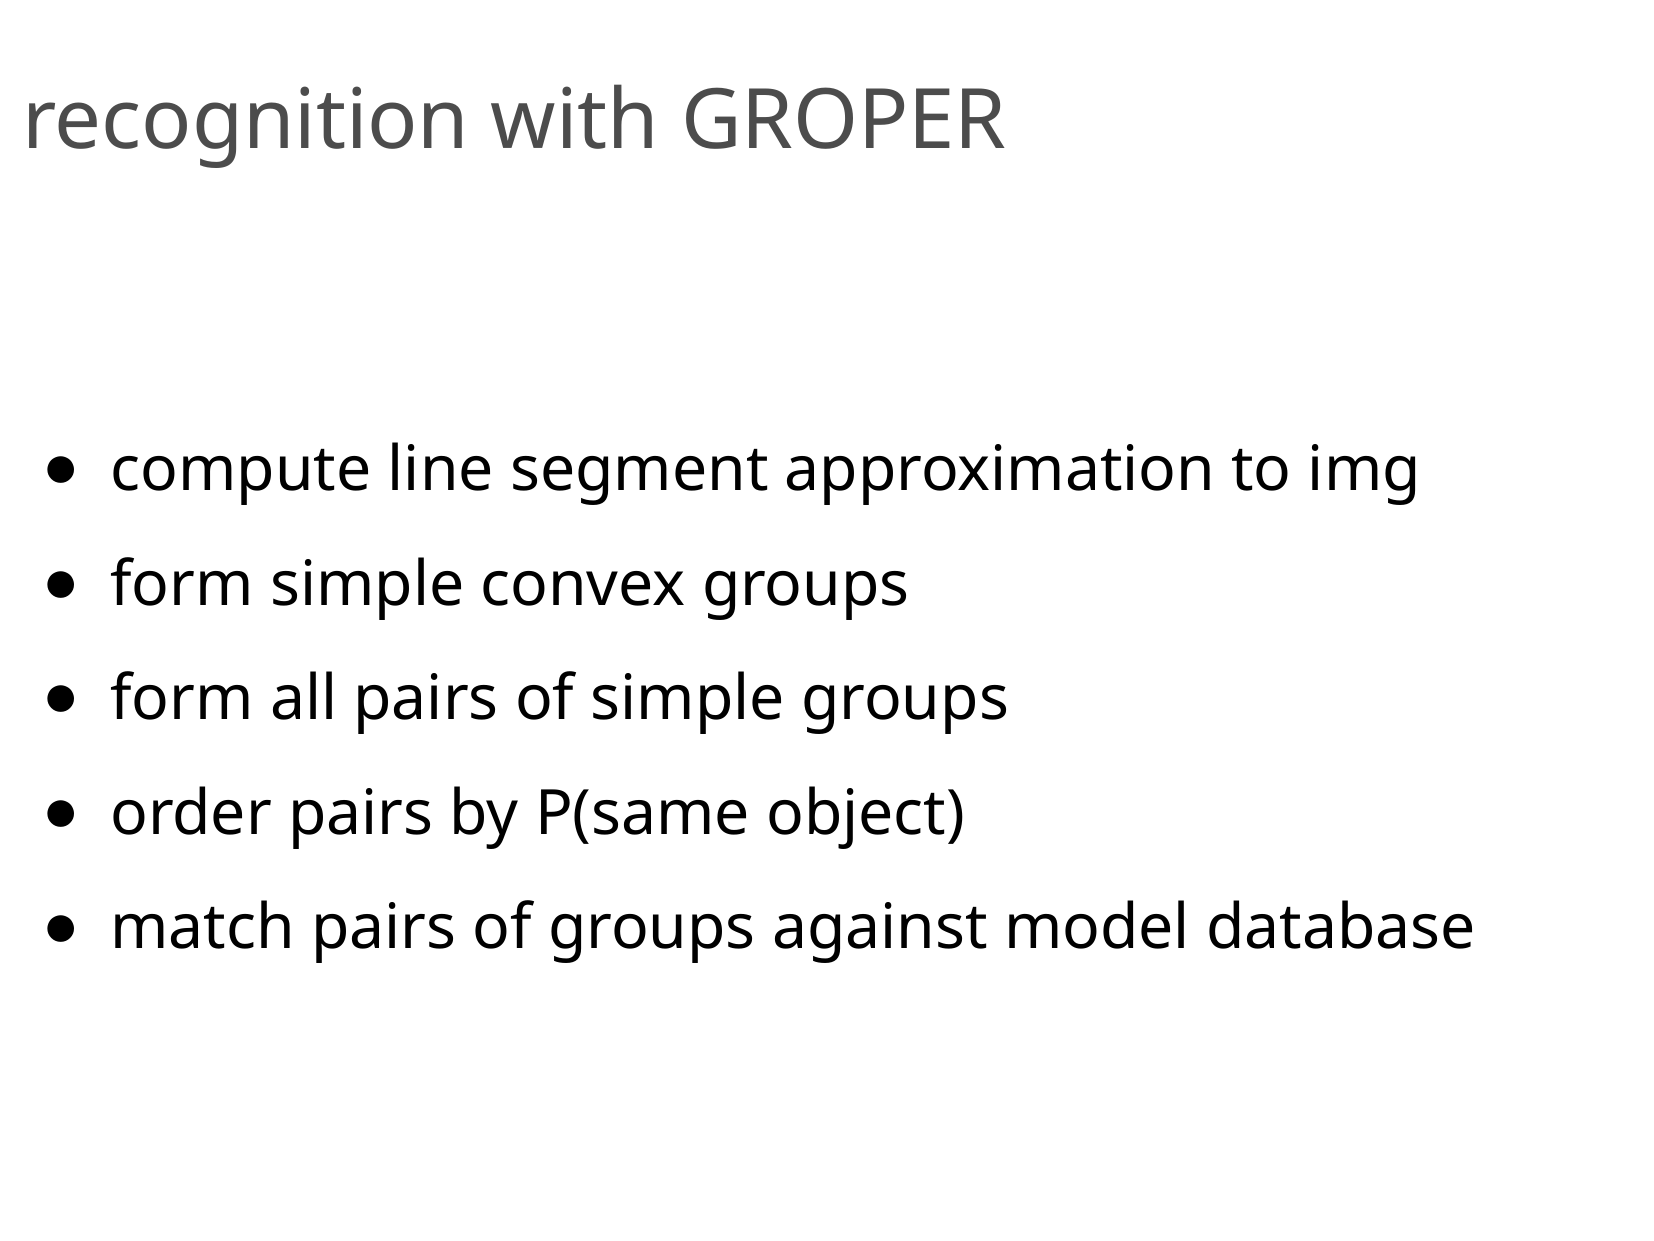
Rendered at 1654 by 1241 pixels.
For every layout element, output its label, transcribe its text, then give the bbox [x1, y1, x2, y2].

list compute line segment approximation to img form simple convex groups form all pairs of simple groups order pairs by P(same object) match pairs of groups against model database [25, 226, 1654, 1166]
title recognition with GROPER [22, 19, 1654, 213]
